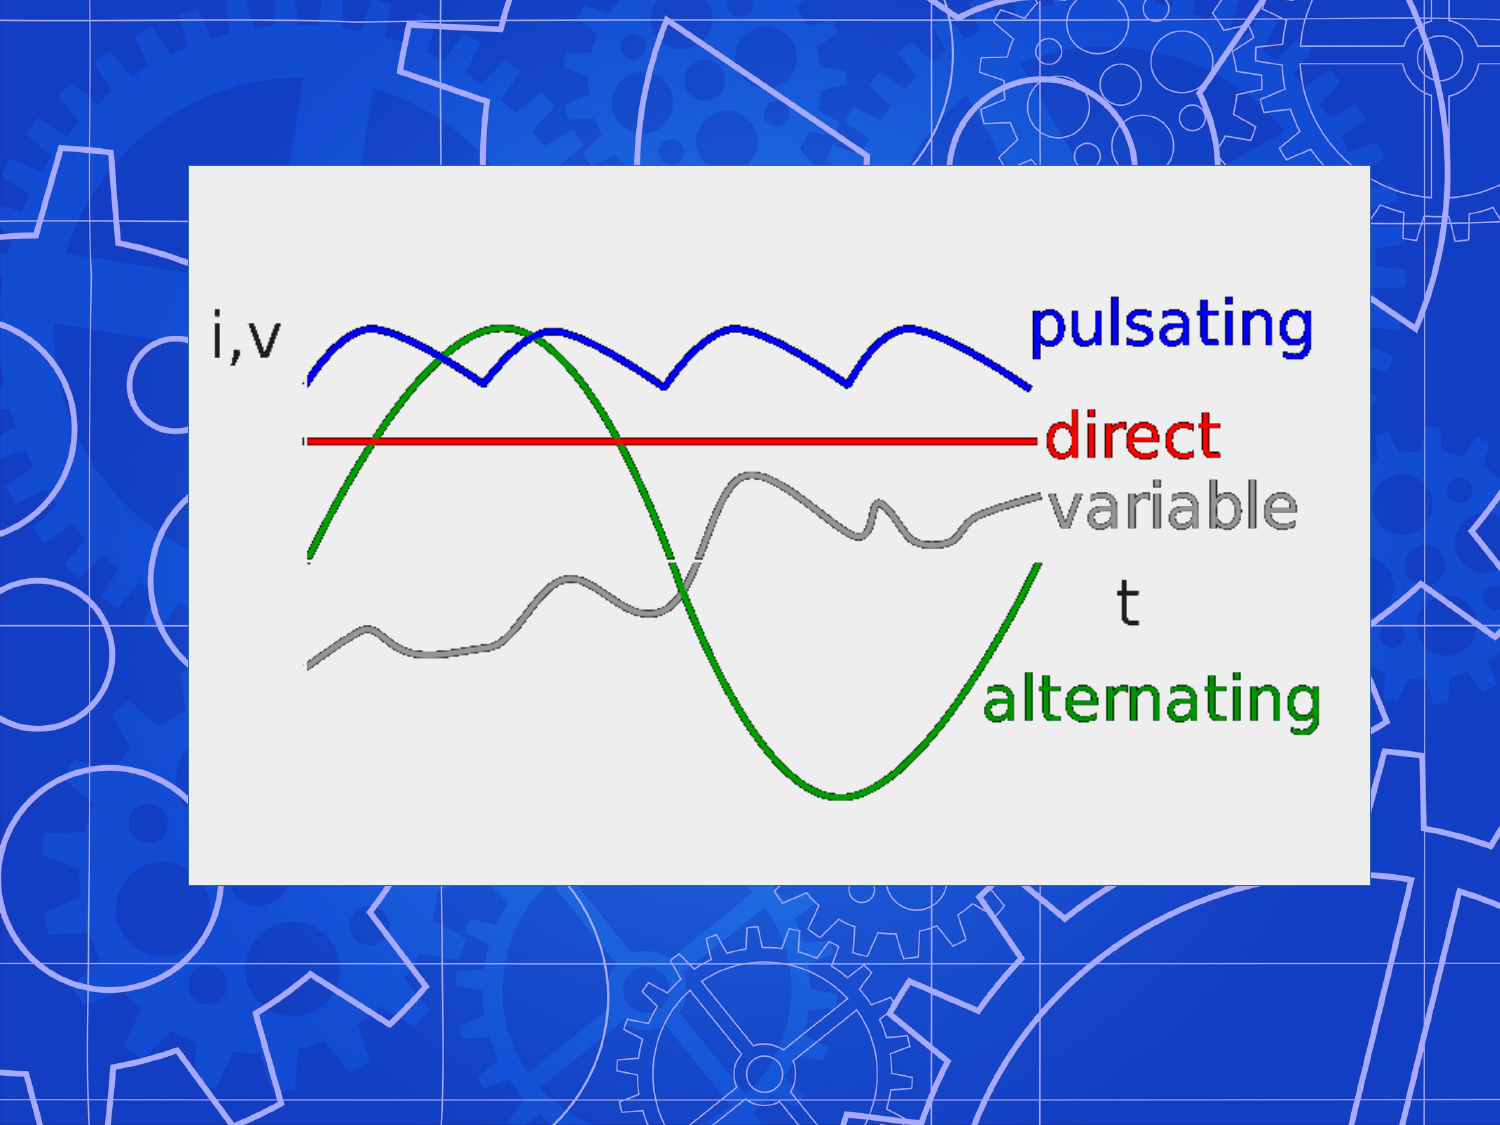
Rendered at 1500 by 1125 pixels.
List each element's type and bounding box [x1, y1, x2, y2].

text_box [188, 165, 1371, 886]
picture [173, 250, 1327, 876]
